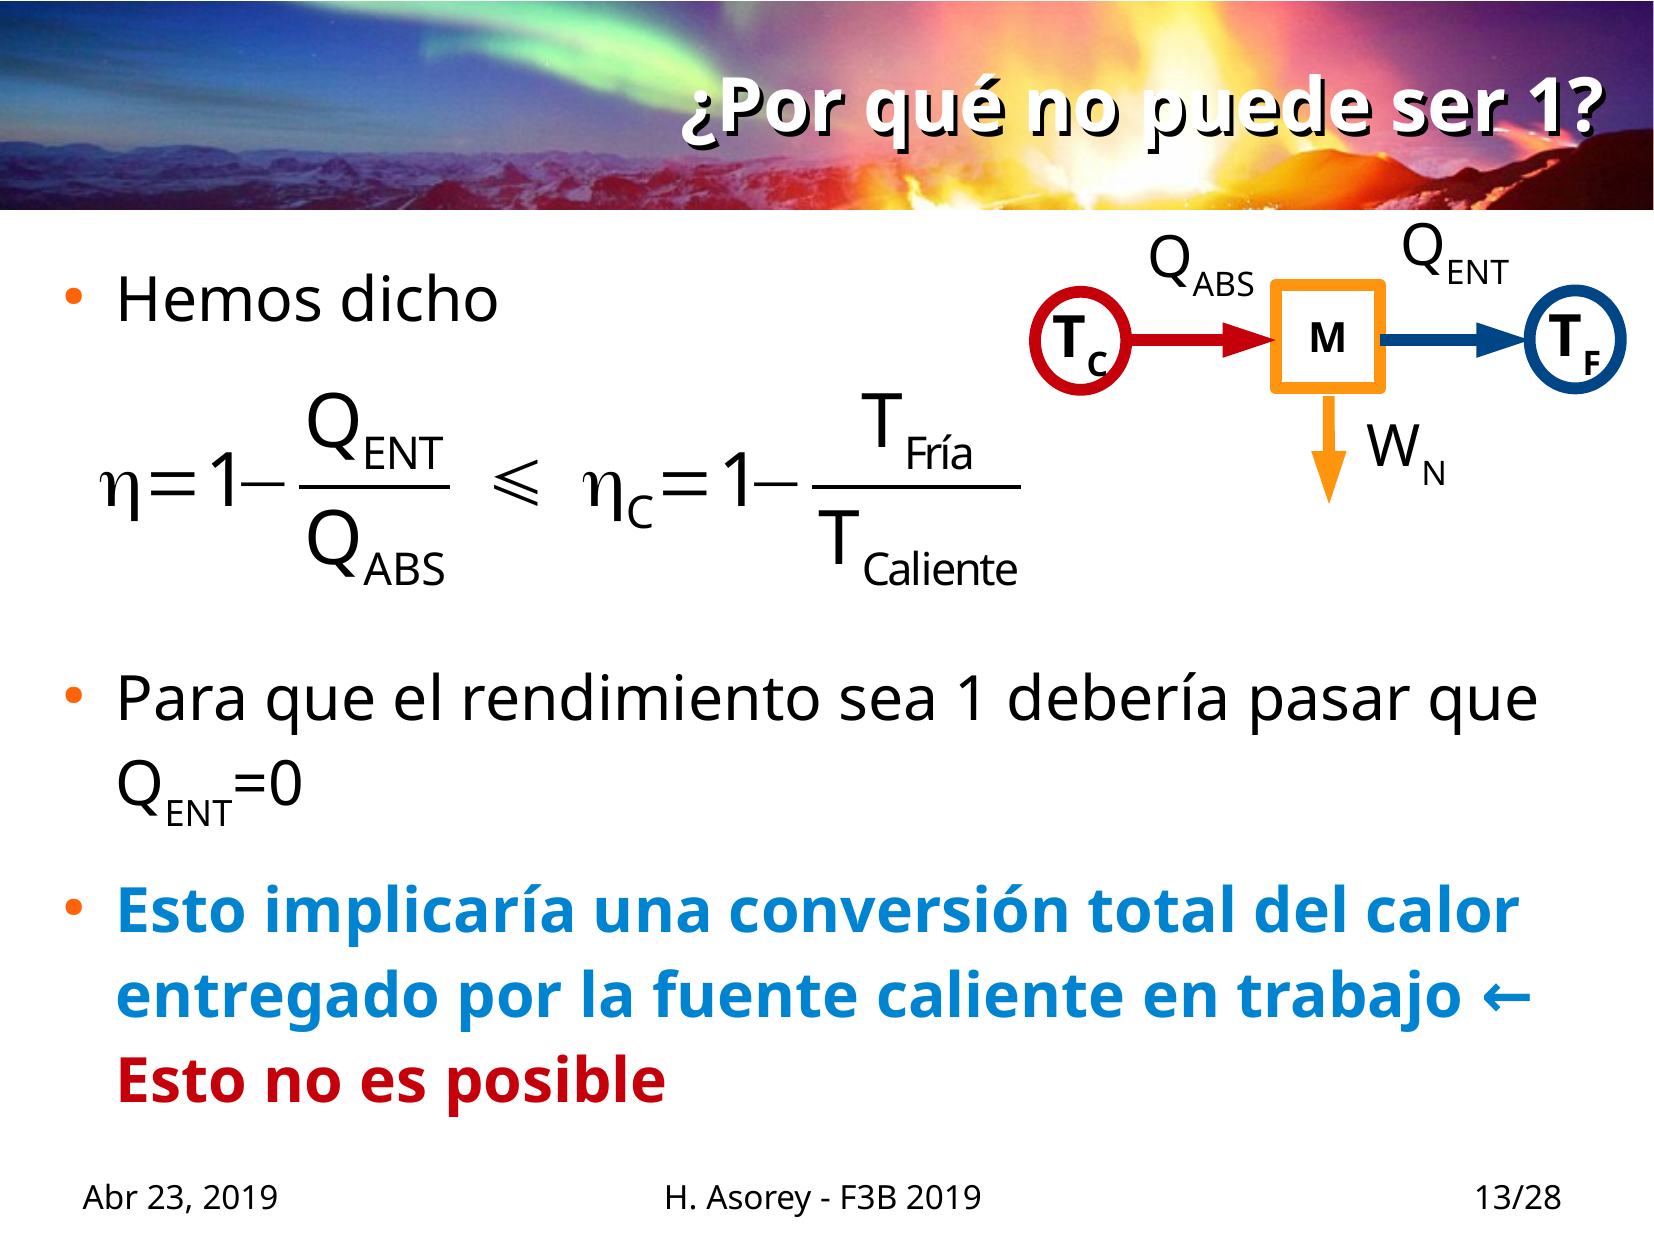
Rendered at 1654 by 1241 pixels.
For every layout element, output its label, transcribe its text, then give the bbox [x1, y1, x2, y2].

title ¿Por qué no puede ser 1? [45, 15, 1606, 191]
text_box M [1275, 285, 1380, 389]
list Hemos dicho Para que el rendimiento sea 1 debería pasar que QENT=0 Esto implicaría una conversión total del calor entregado por la fuente caliente en trabajo ← Esto no es posible [45, 255, 1606, 1156]
text_box TC [1035, 291, 1126, 390]
chart [90, 375, 1031, 597]
text_box WN [1342, 397, 1471, 581]
text_box TF [1529, 290, 1621, 389]
picture [0, 1, 1654, 210]
